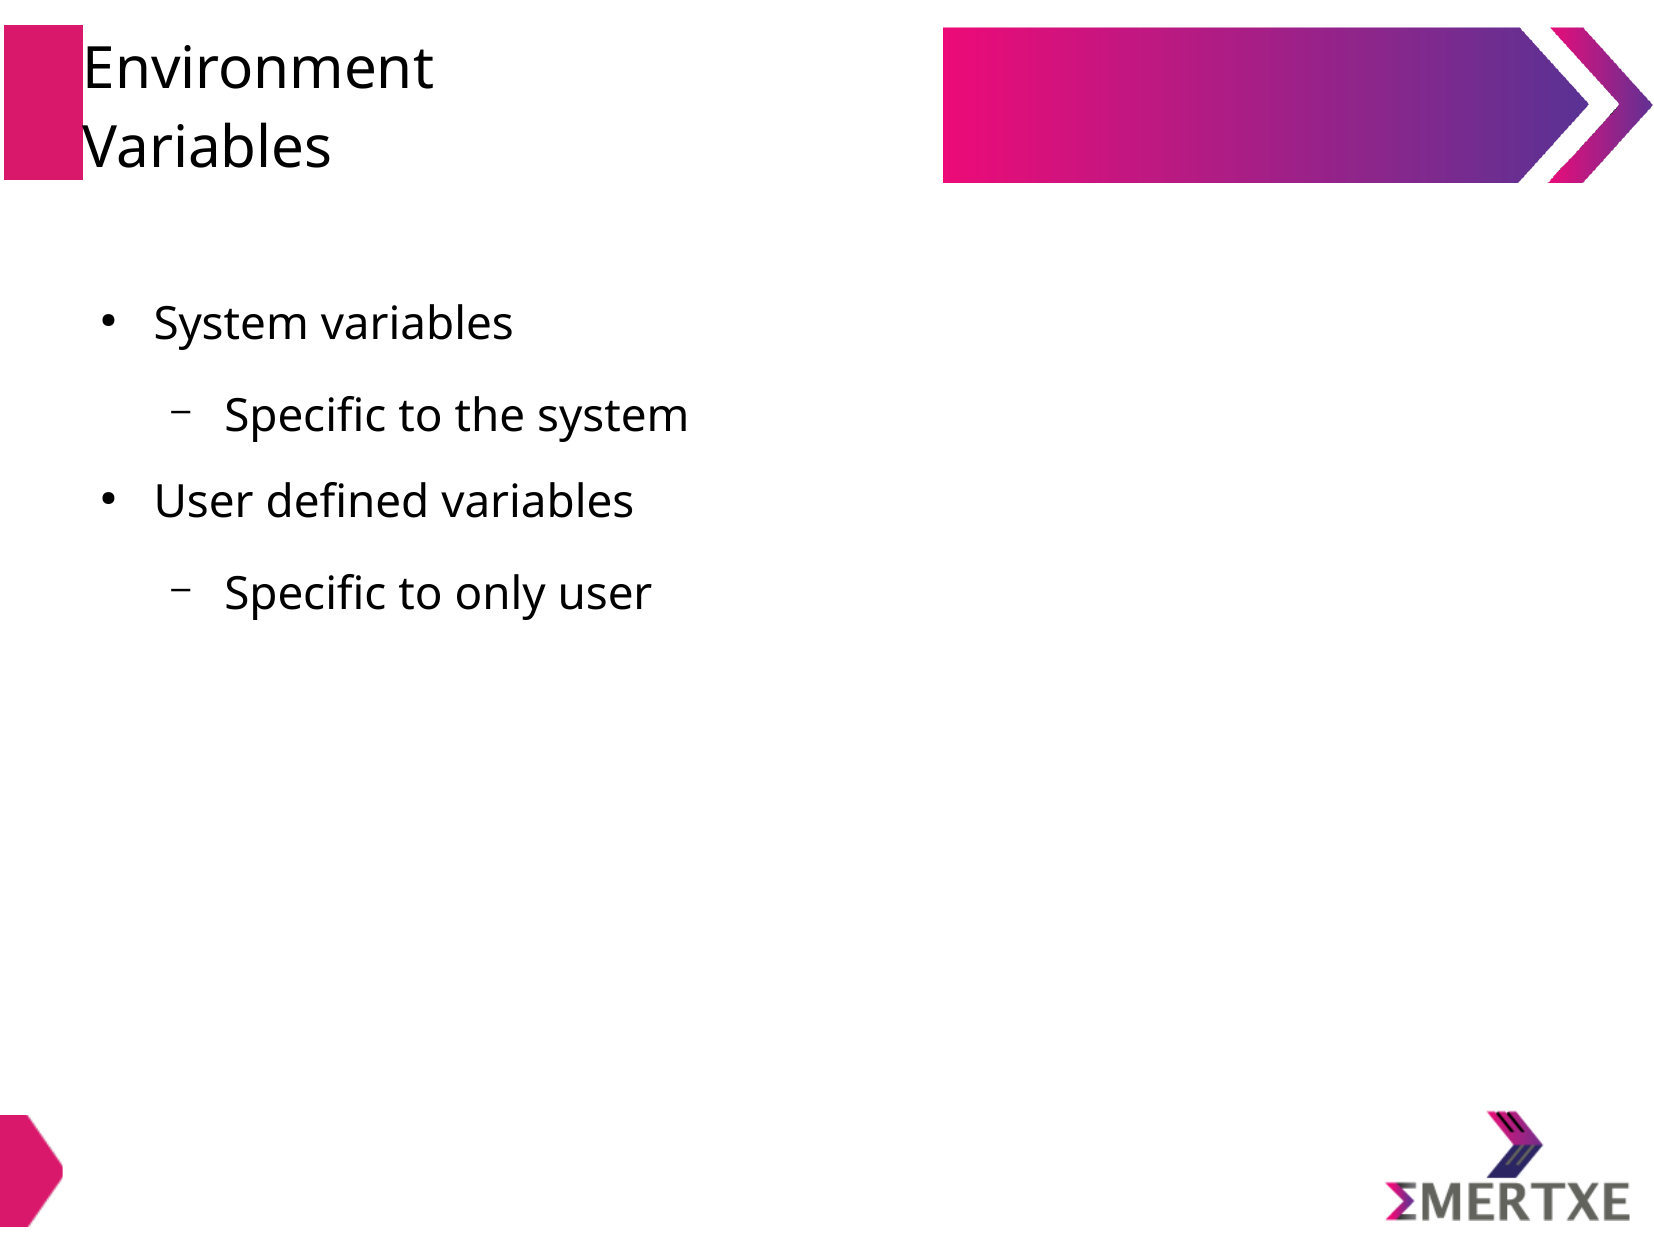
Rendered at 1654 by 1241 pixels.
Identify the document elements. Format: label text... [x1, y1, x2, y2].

title Environment Variables [82, 2, 1571, 210]
picture [1571, 27, 1653, 183]
picture [1385, 1107, 1631, 1221]
list System variables Specific to the system User defined variables Specific to only user [82, 290, 1571, 1010]
